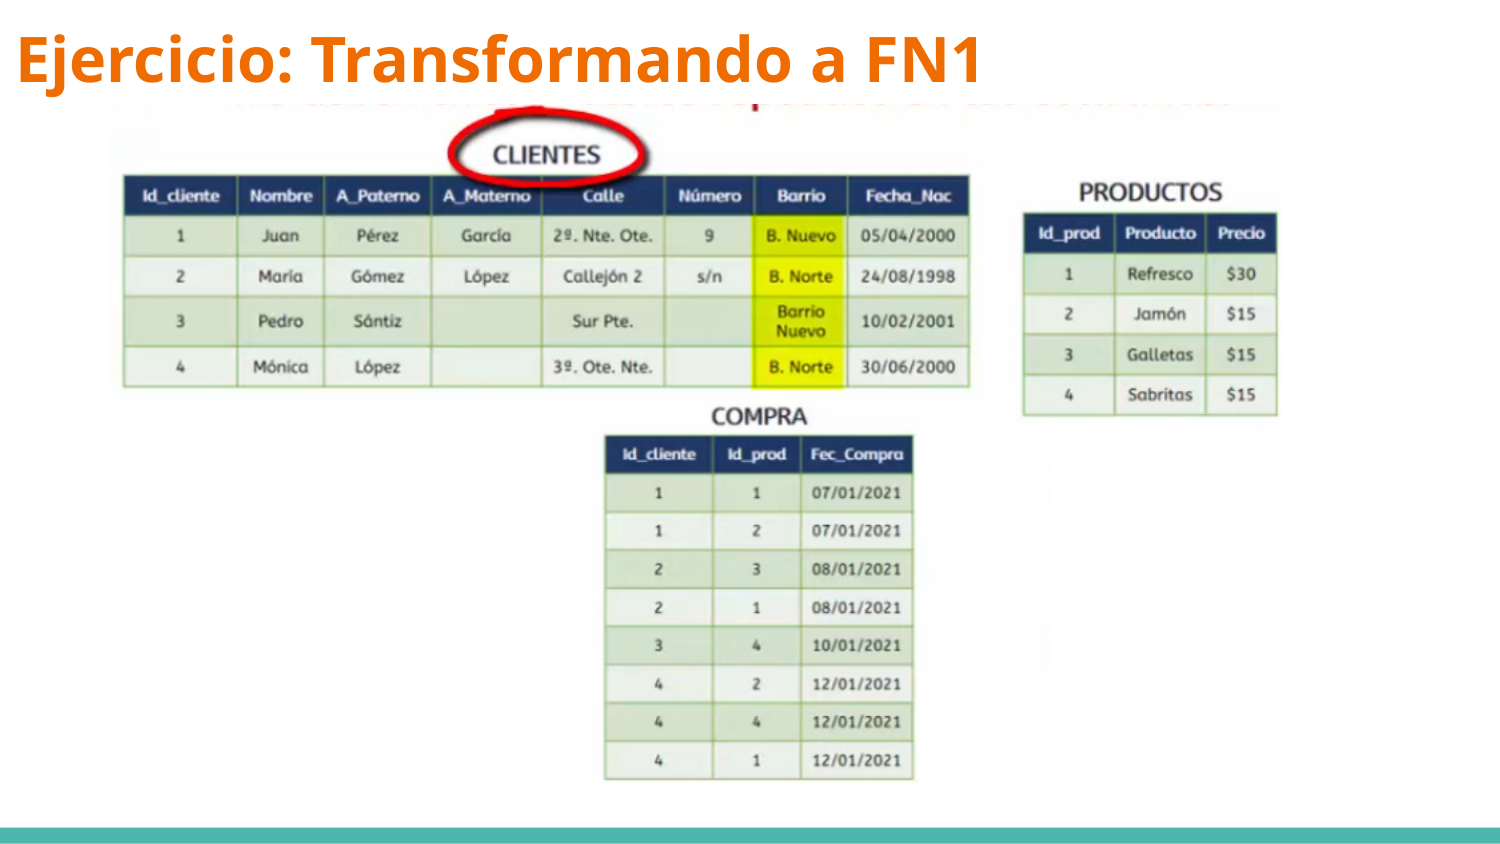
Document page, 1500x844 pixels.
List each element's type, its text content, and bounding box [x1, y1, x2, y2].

title Ejercicio: Transformando a FN1 [0, 0, 1398, 116]
picture [109, 104, 1282, 783]
